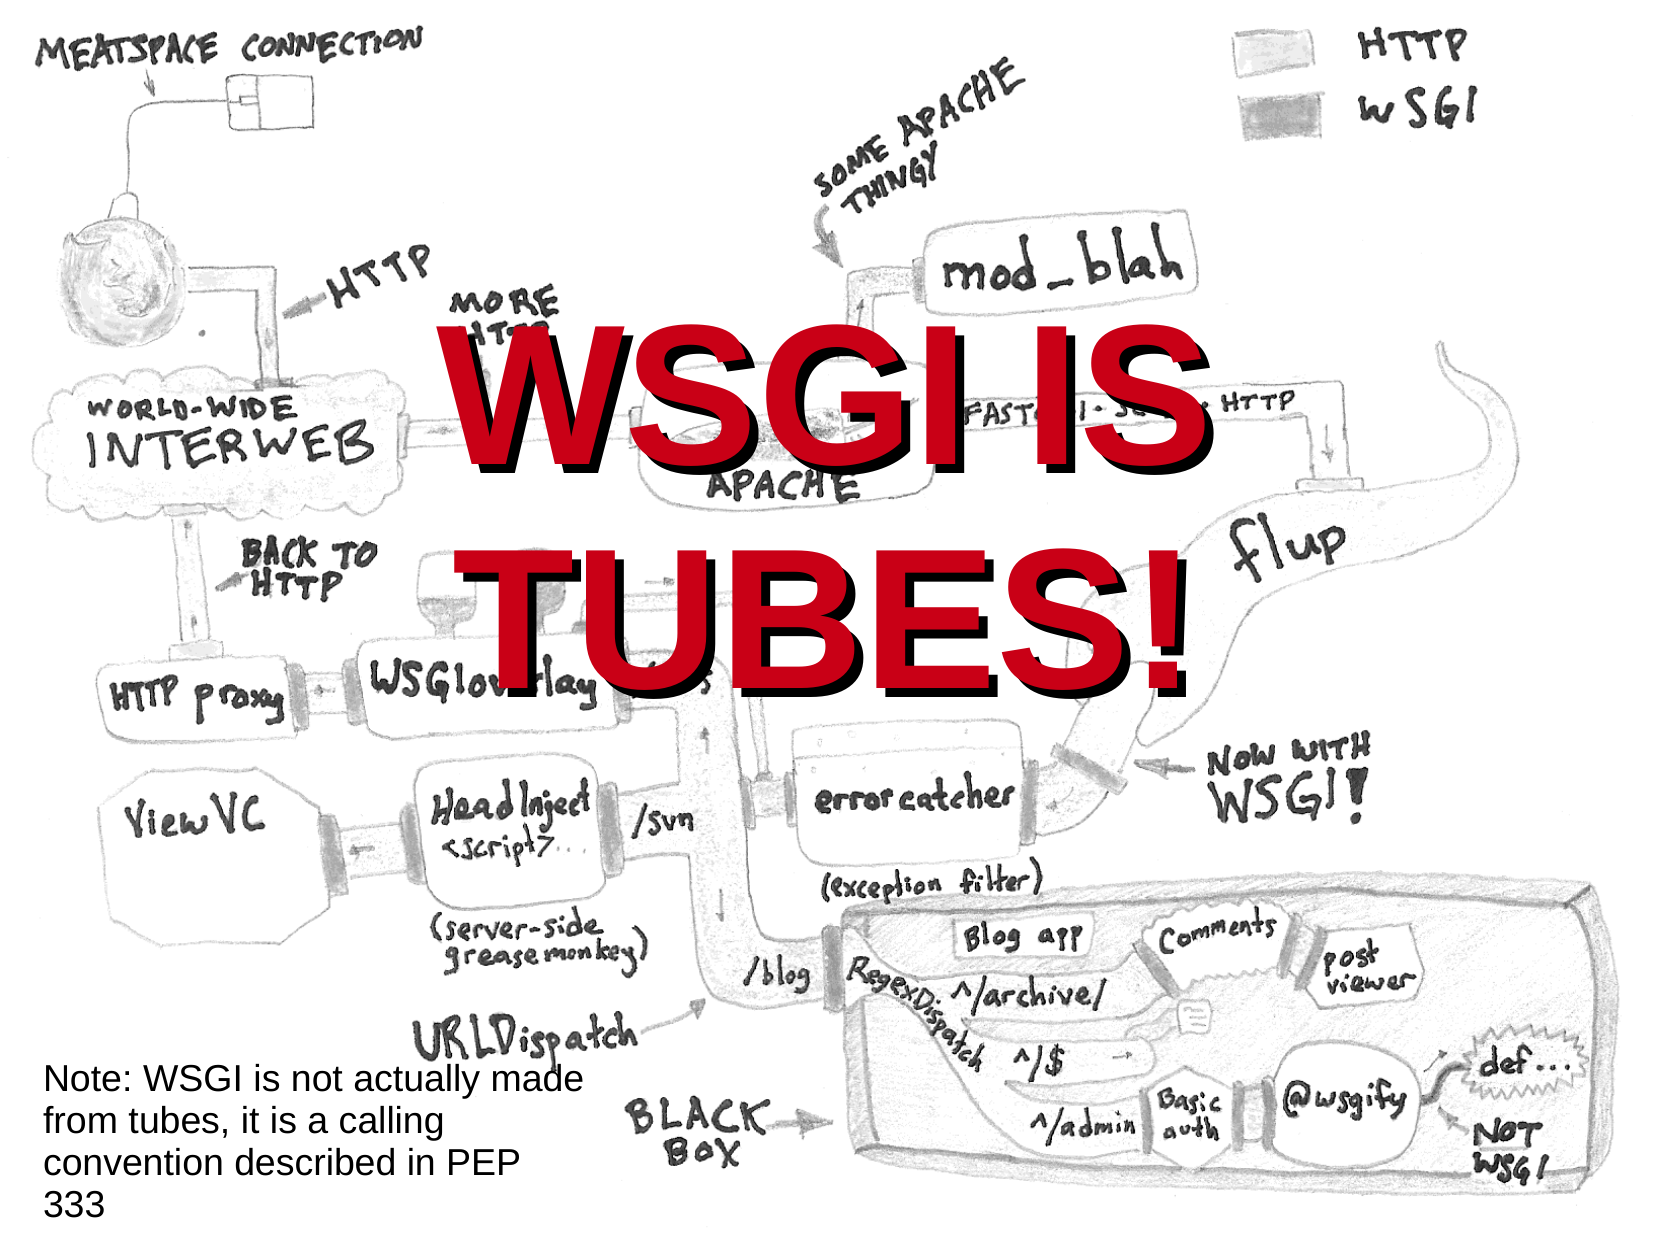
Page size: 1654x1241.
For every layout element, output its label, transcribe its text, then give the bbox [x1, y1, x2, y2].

text_box Note: WSGI is not actually made from tubes, it is a calling convention described in PEP 333 [28, 1049, 601, 1241]
picture [0, 0, 1651, 1238]
